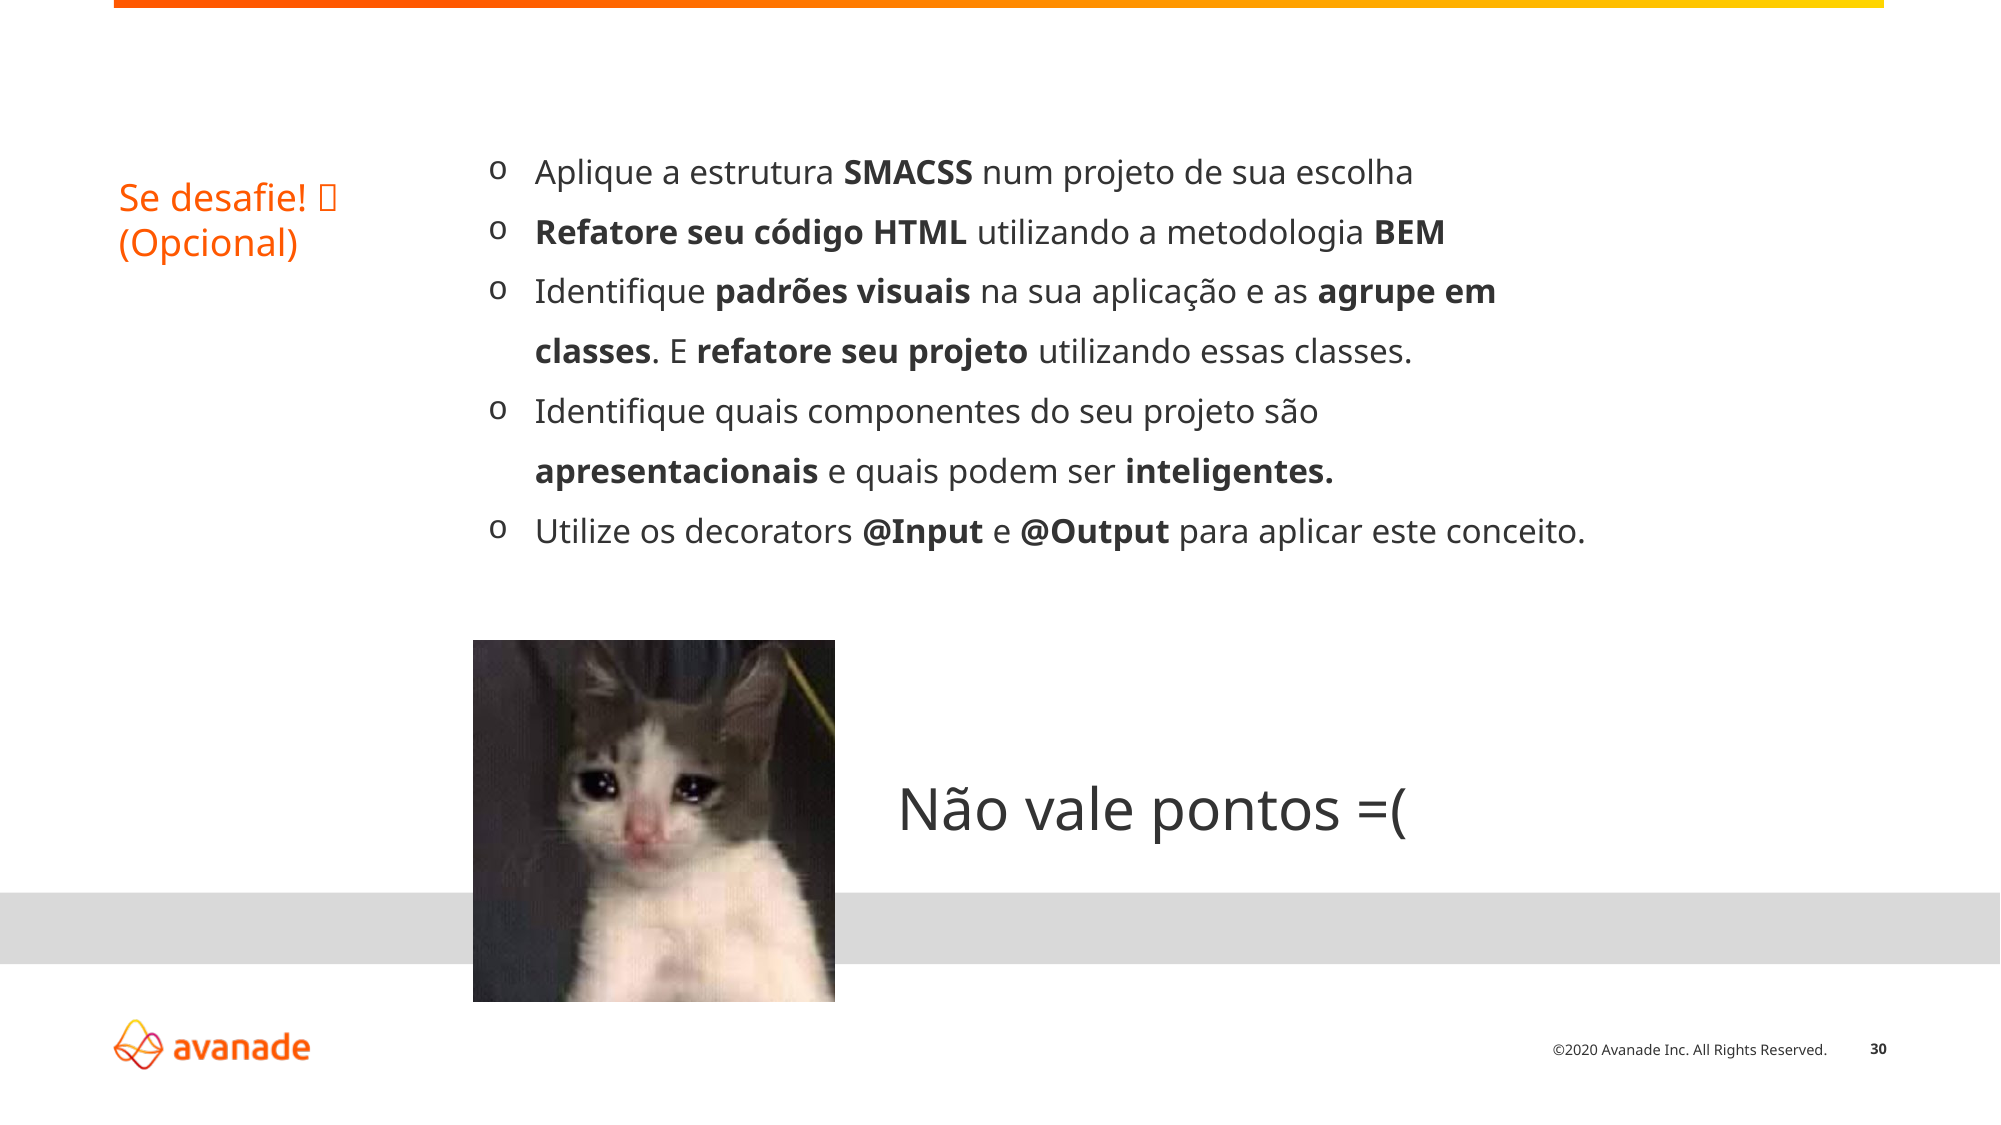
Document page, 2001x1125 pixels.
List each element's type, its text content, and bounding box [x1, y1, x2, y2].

text_box Não vale pontos =( [882, 764, 1423, 850]
text_box [0, 892, 473, 965]
text_box Aplique a estrutura SMACSS num projeto de sua escolha Refatore seu código HTML utilizando a metodologia BEM Identifique padrões visuais na sua aplicação e as agrupe em classes. E refatore seu projeto utilizando essas classes. Identifique quais componentes do seu projeto são apresentacionais e quais podem ser inteligentes. Utilize os decorators @Input e @Output para aplicar este conceito. [473, 123, 1609, 558]
text_box [835, 892, 2000, 965]
text_box Se desafie! 🎯 (Opcional) [103, 166, 391, 274]
picture [93, 999, 339, 1090]
picture [473, 640, 835, 1002]
